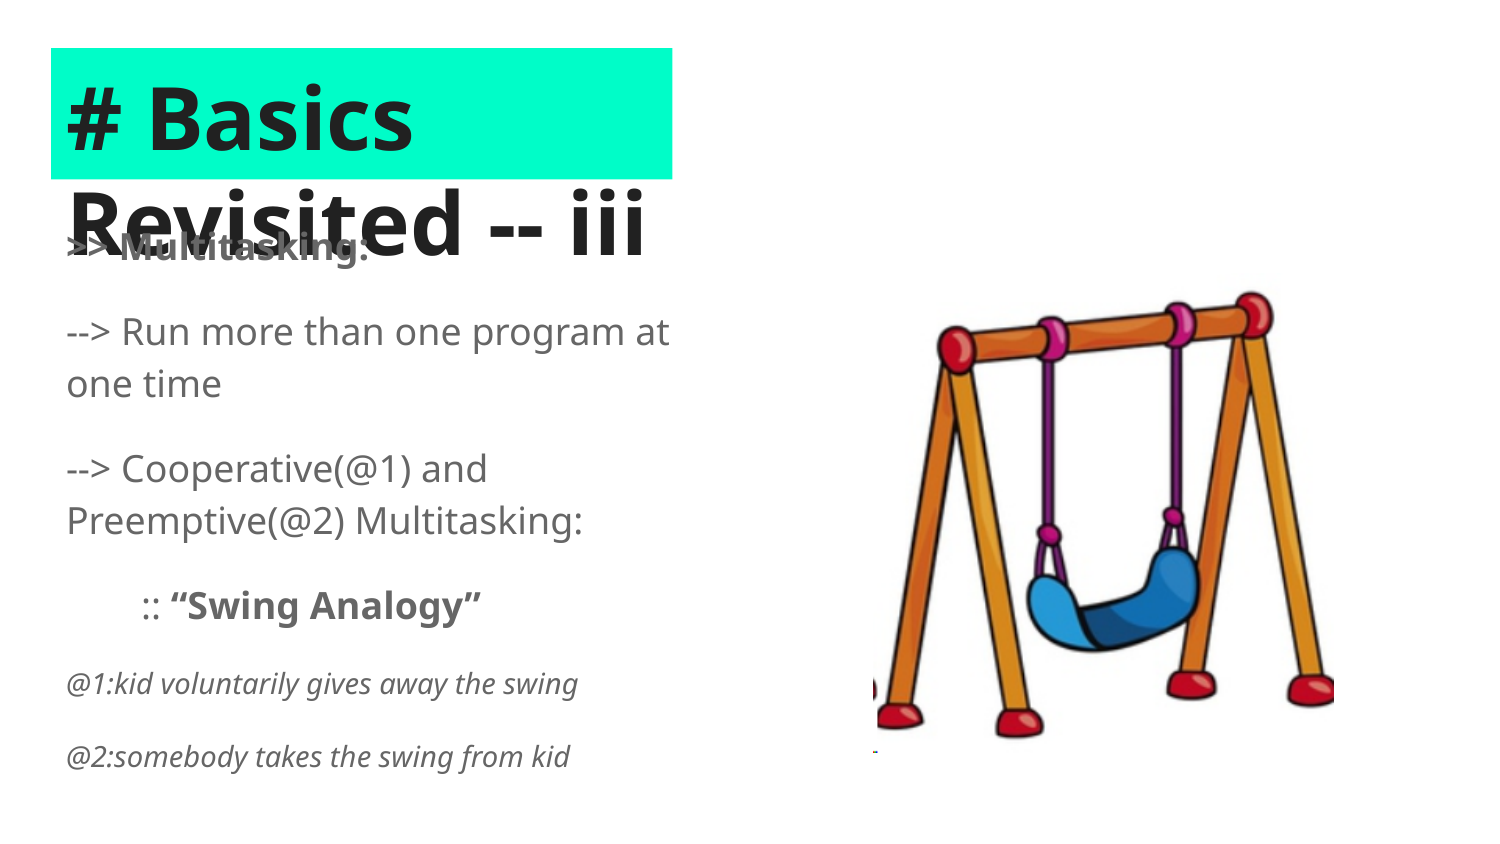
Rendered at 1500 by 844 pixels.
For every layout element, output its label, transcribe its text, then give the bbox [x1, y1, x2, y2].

list >> Multitasking: --> Run more than one program at one time --> Cooperative(@1) and Preemptive(@2) Multitasking: :: “Swing Analogy” @1:kid voluntarily gives away the swing @2:somebody takes the swing from kid [51, 201, 750, 825]
title # Basics Revisited -- iii [51, 48, 673, 180]
picture [873, 273, 1334, 754]
